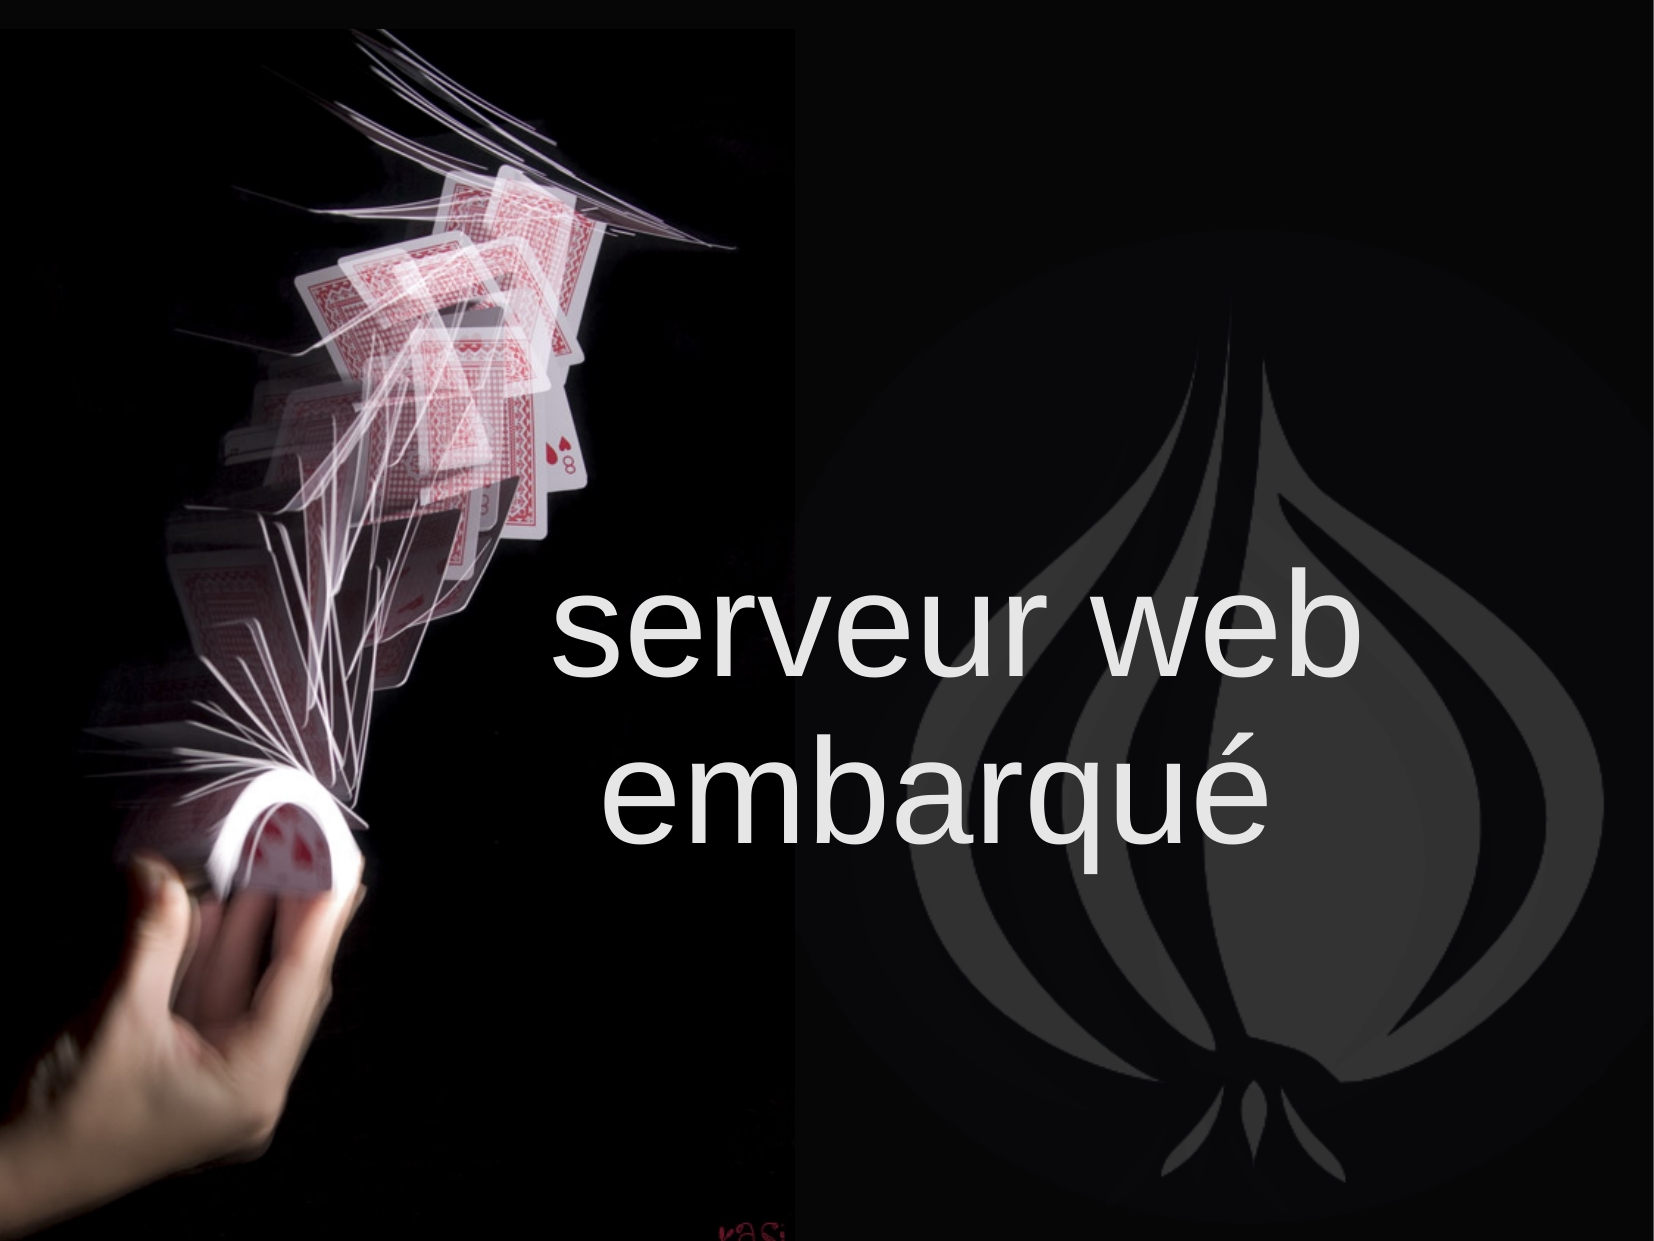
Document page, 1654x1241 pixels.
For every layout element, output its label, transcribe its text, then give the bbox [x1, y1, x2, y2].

picture [0, 0, 1654, 1241]
subtitle serveur web embarqué [88, 214, 1577, 1034]
